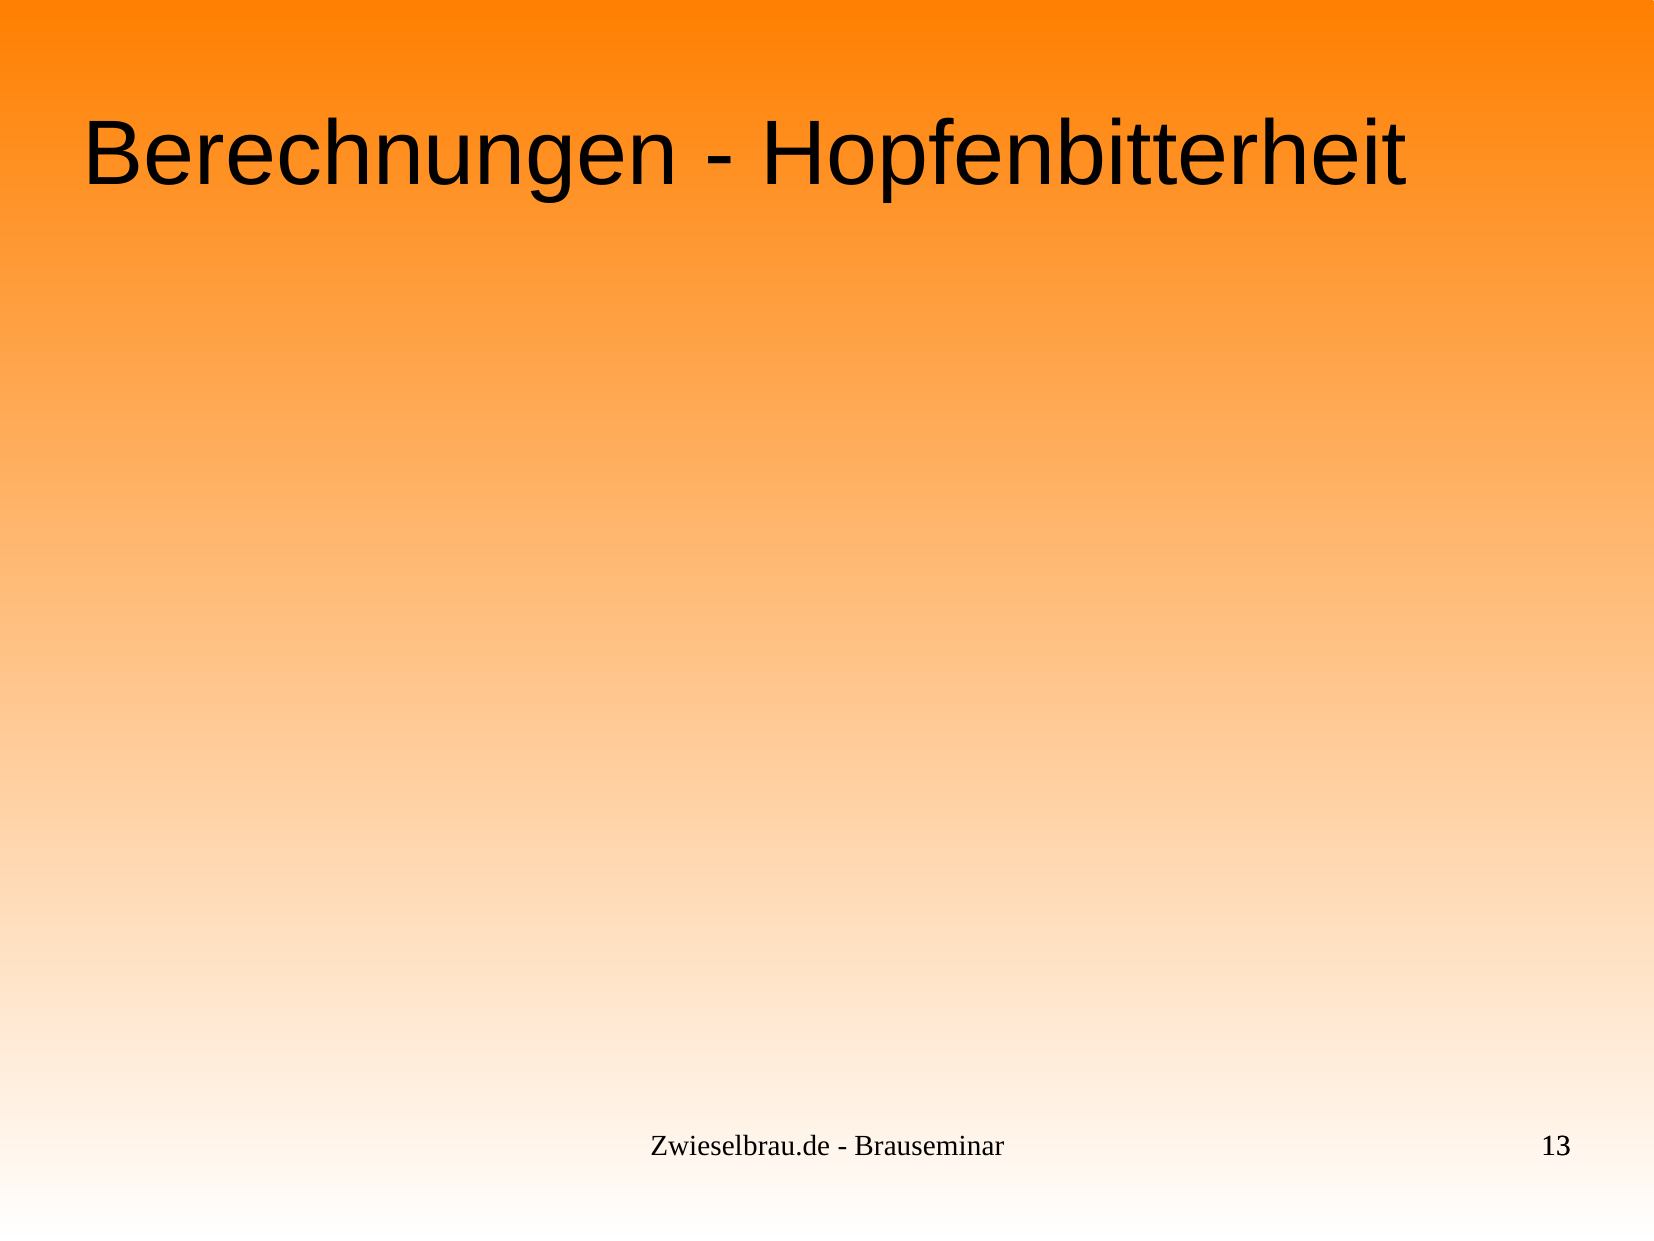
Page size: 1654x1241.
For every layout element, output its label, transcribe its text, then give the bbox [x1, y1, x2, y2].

title Berechnungen - Hopfenbitterheit [82, 49, 1571, 257]
text_box [212, 256, 1489, 1063]
text_box <Foliennummer> [1185, 1129, 1571, 1216]
